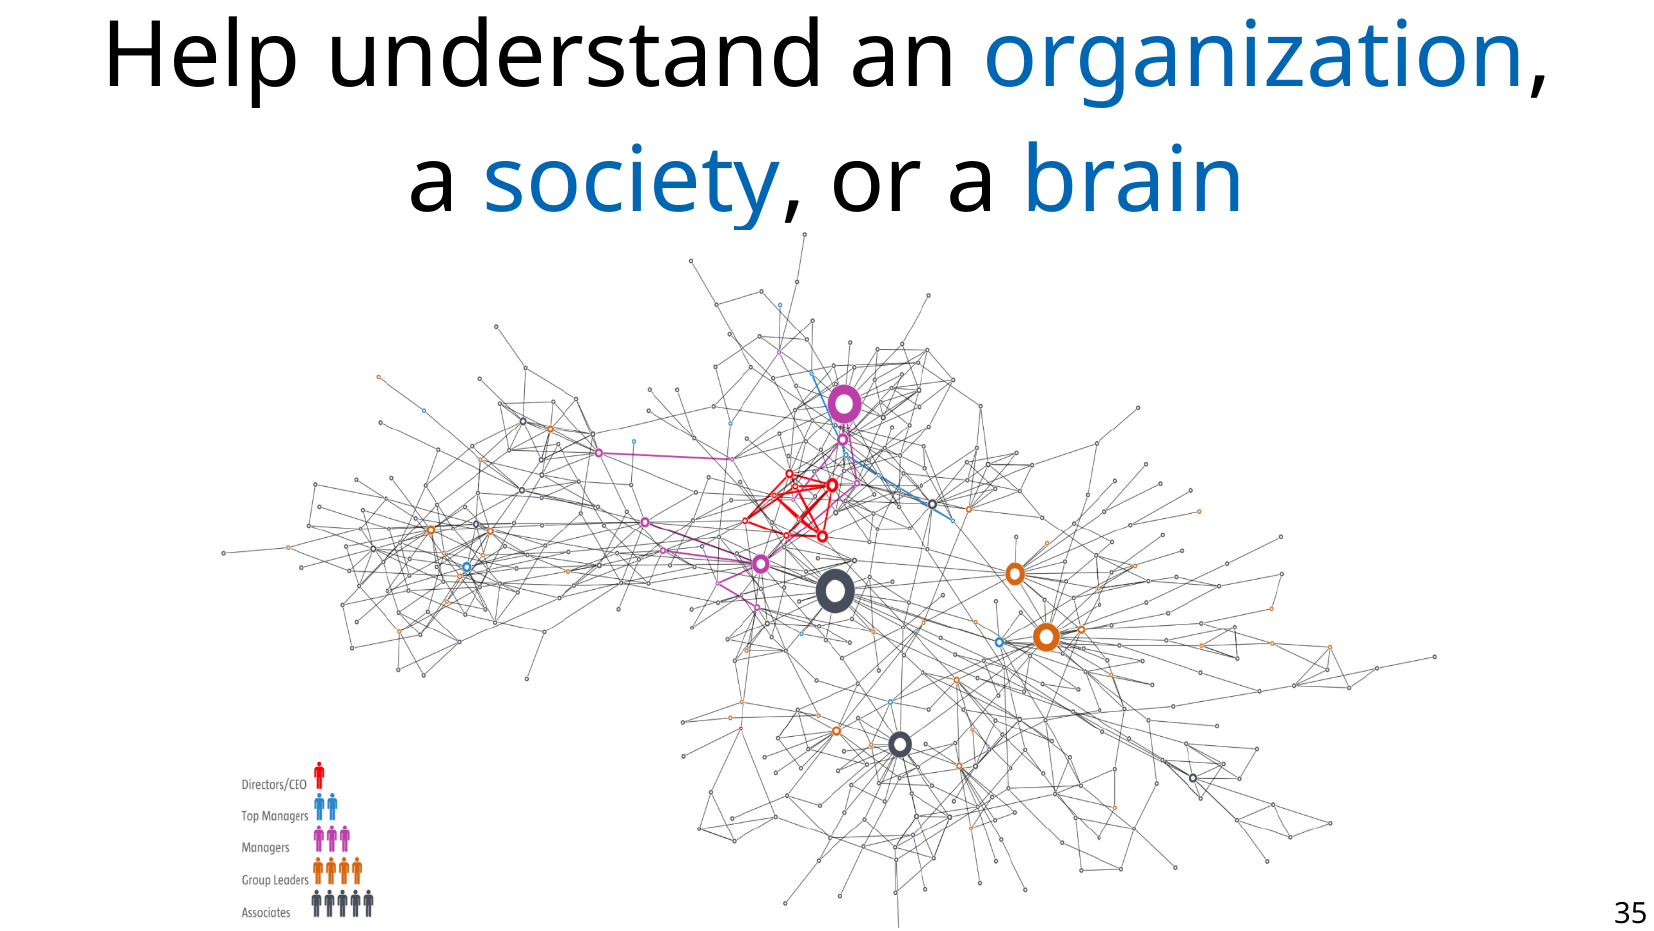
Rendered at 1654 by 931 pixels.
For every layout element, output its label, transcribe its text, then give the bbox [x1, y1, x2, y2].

title Help understand an organization, a society, or a brain [82, 1, 1571, 226]
picture [208, 230, 1456, 928]
